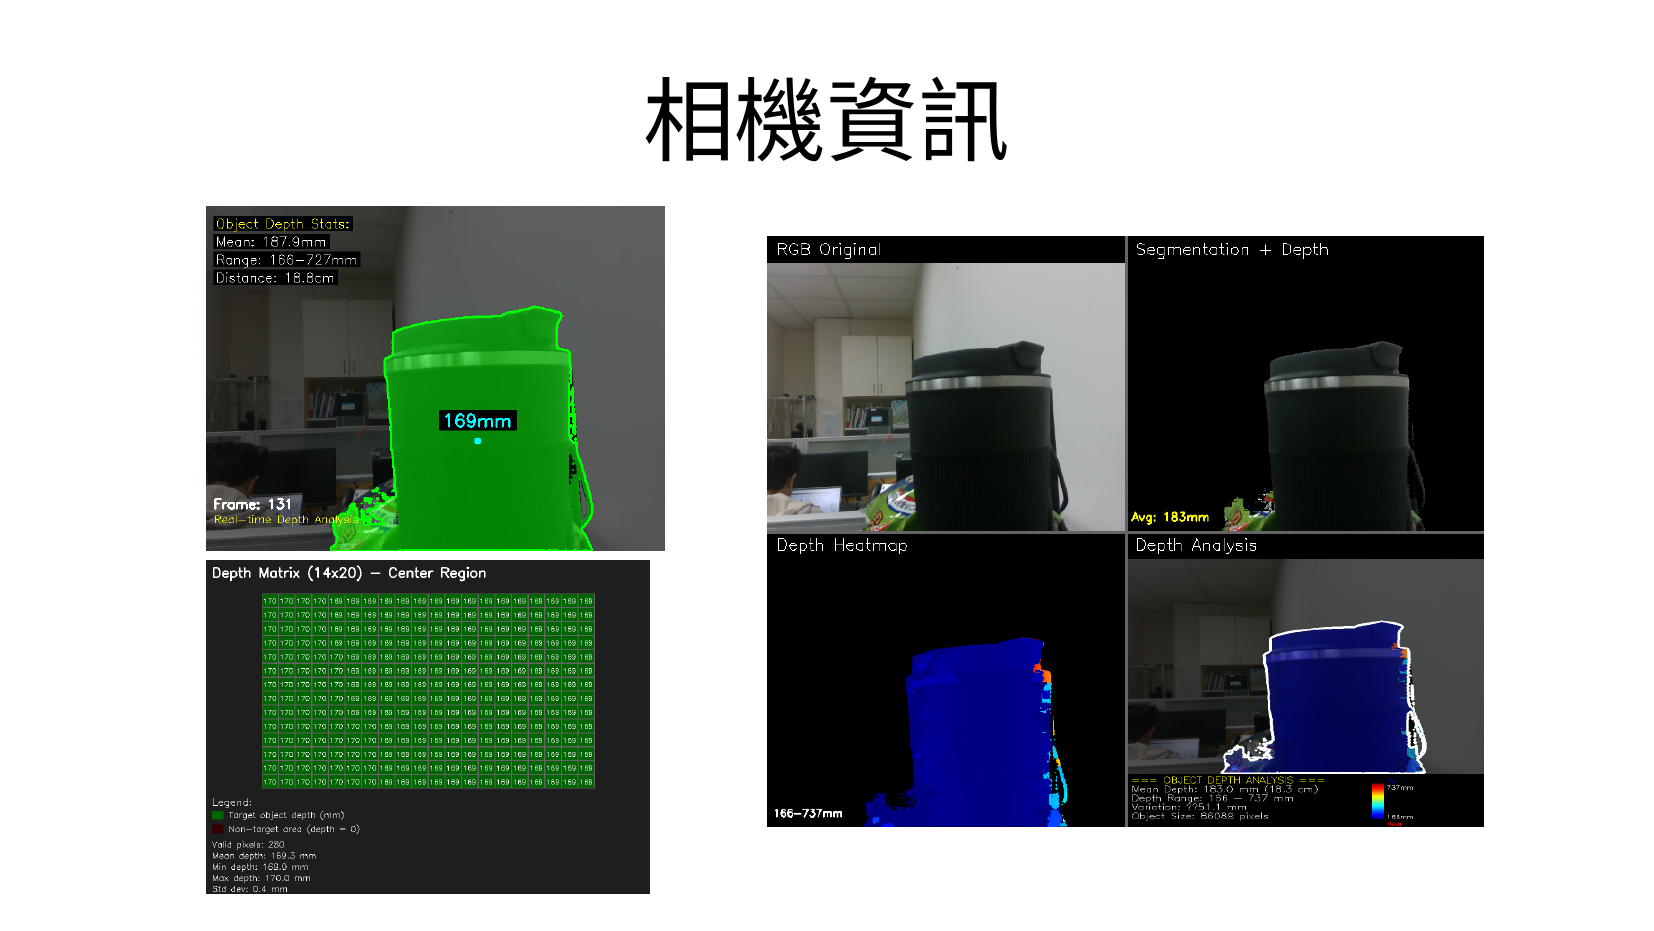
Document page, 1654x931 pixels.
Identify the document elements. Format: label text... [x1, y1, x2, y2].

title 相機資訊 [82, 37, 1571, 193]
picture [767, 236, 1484, 827]
picture [206, 206, 665, 551]
picture [206, 560, 650, 894]
